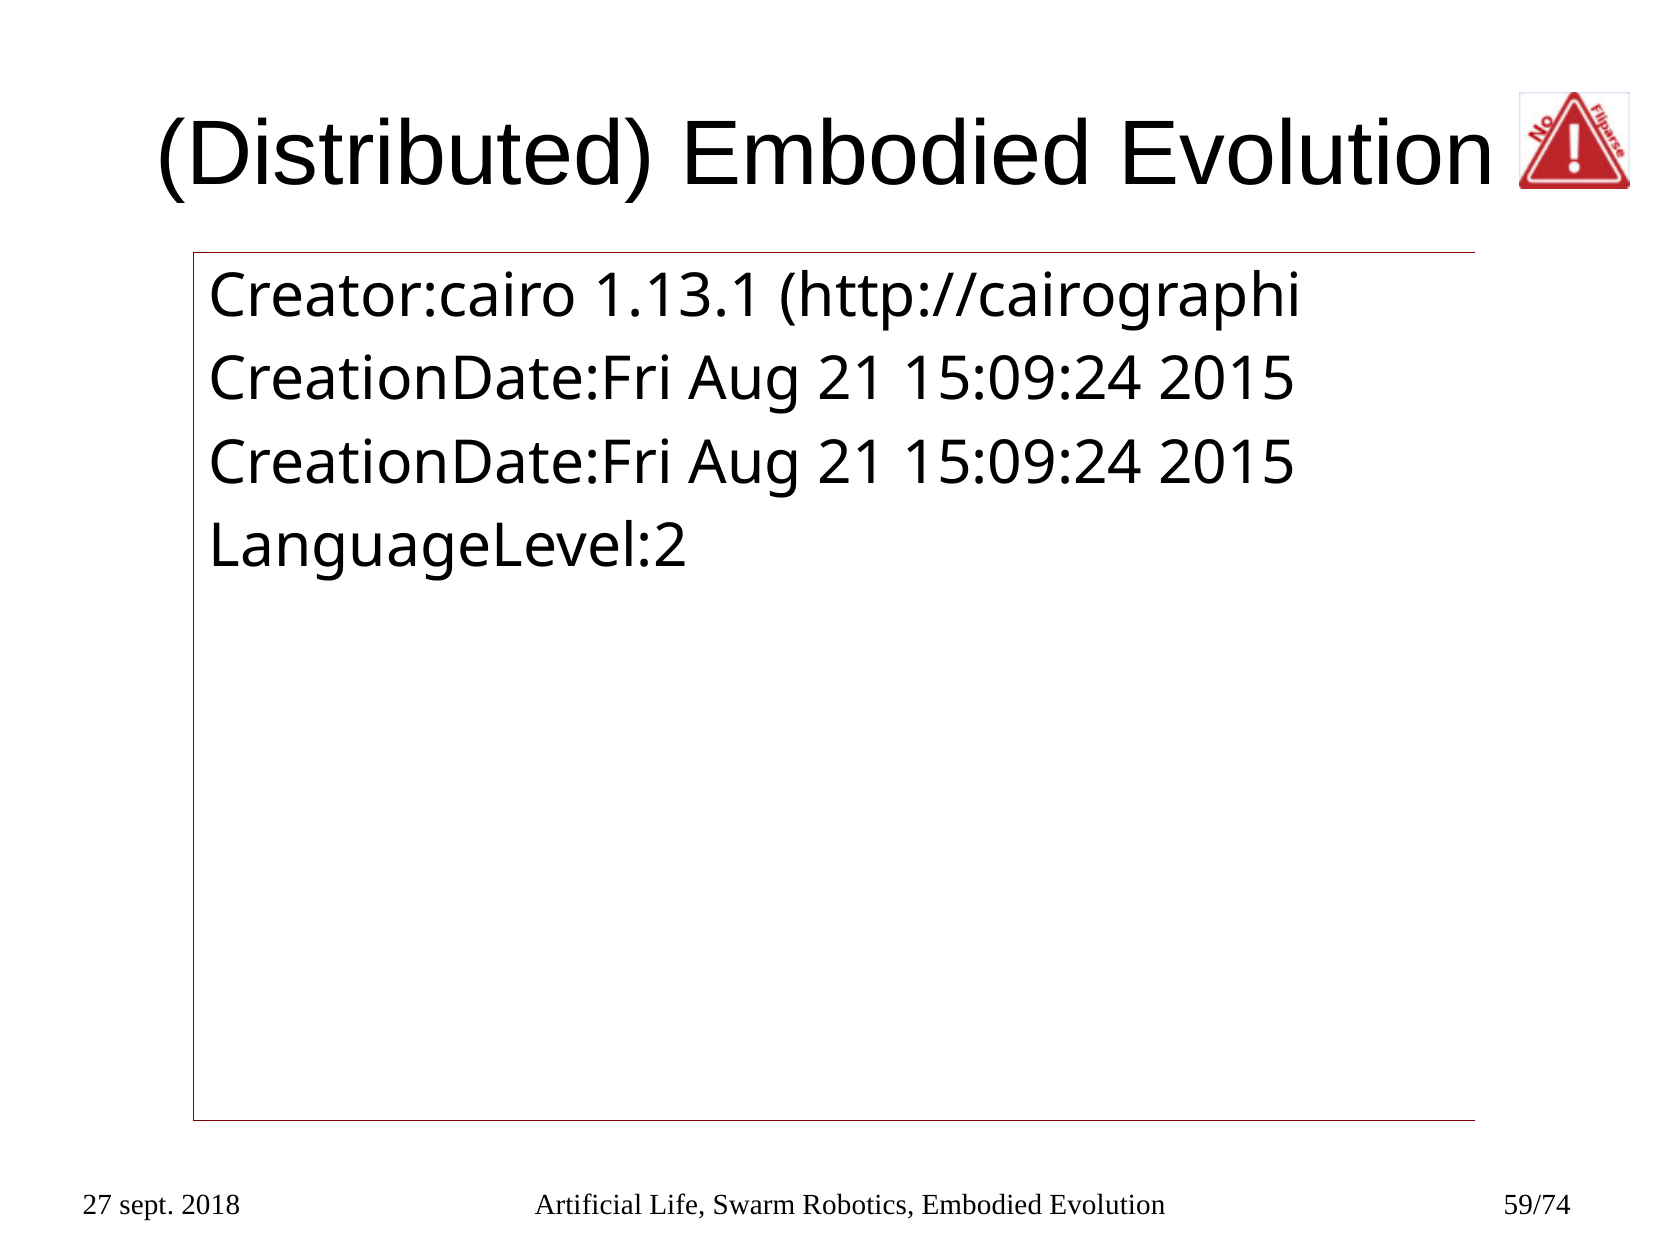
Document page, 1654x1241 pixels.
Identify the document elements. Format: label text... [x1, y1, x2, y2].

picture [188, 248, 1475, 1121]
title (Distributed) Embodied Evolution [82, 49, 1571, 257]
picture [1519, 92, 1630, 189]
